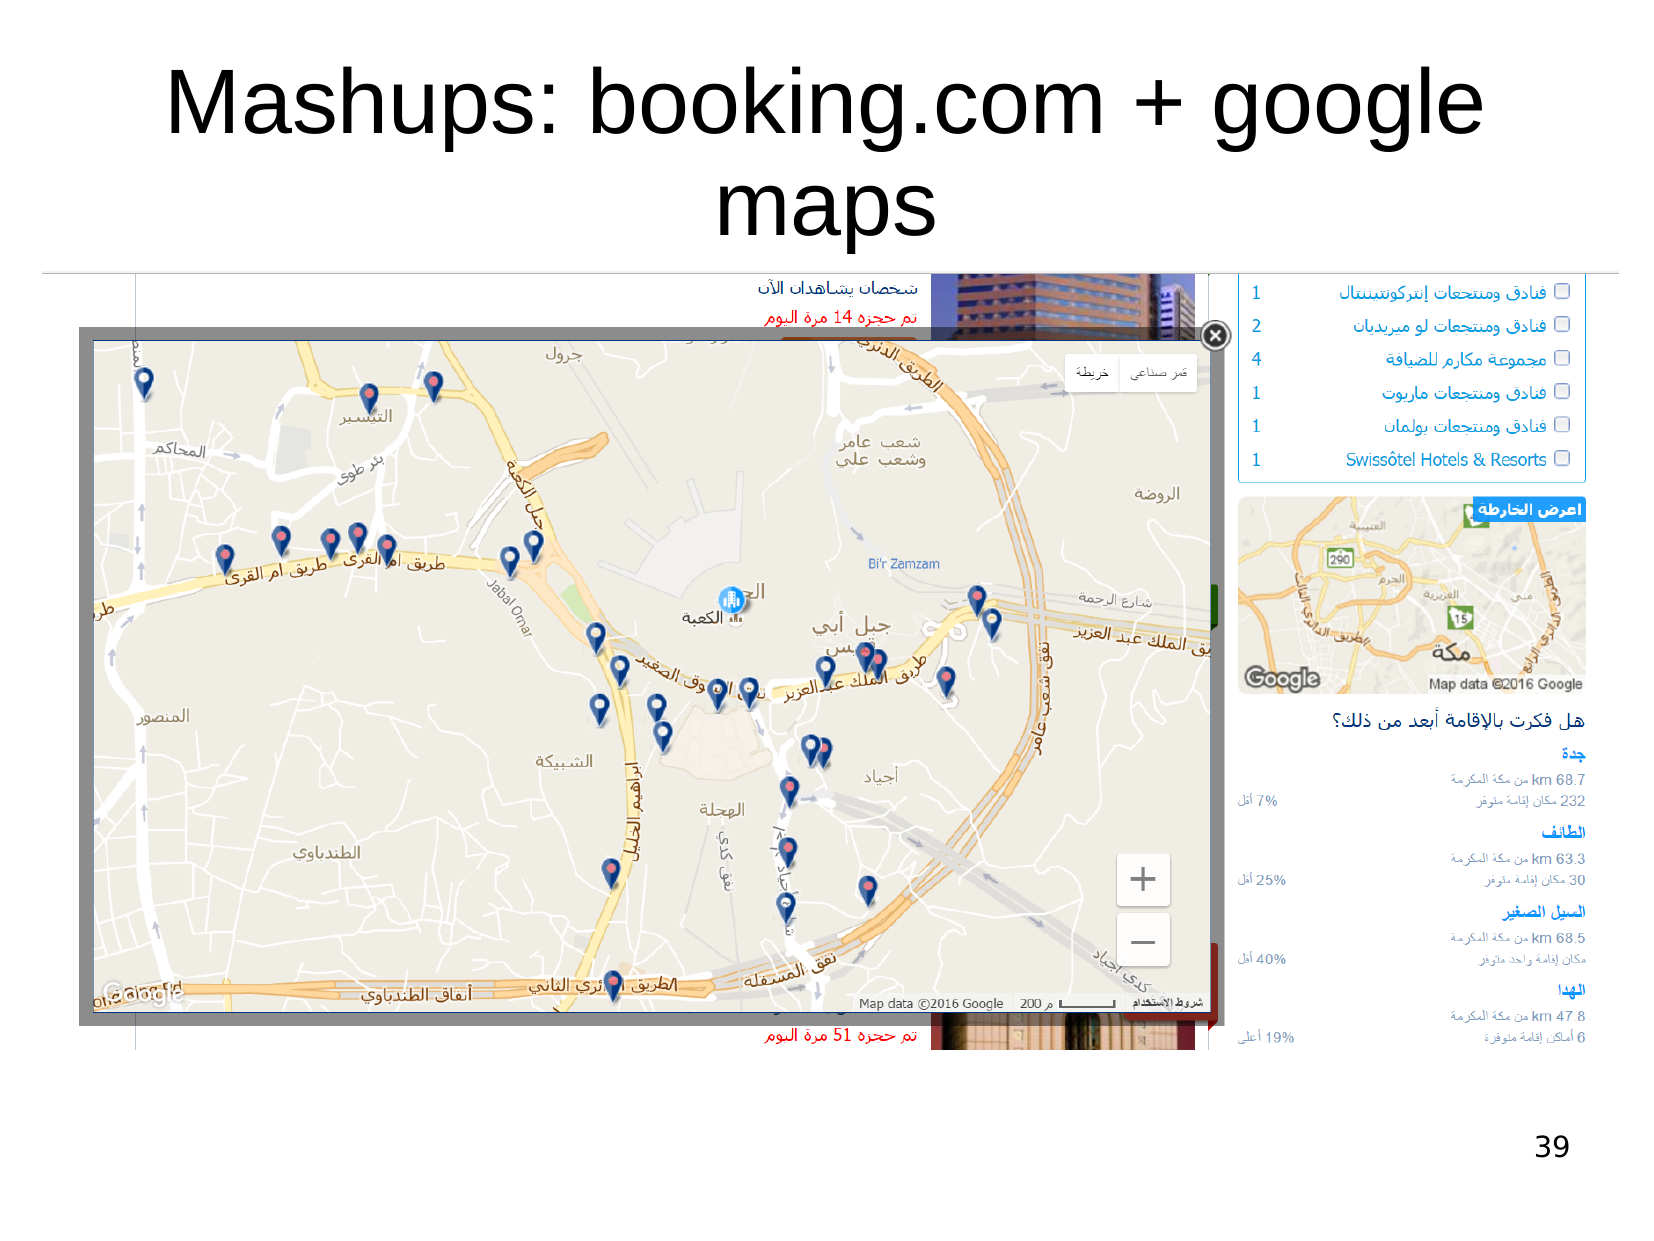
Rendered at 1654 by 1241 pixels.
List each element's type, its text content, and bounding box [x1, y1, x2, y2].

title Mashups: booking.com + google maps [82, 49, 1571, 257]
picture [42, 271, 1619, 1050]
